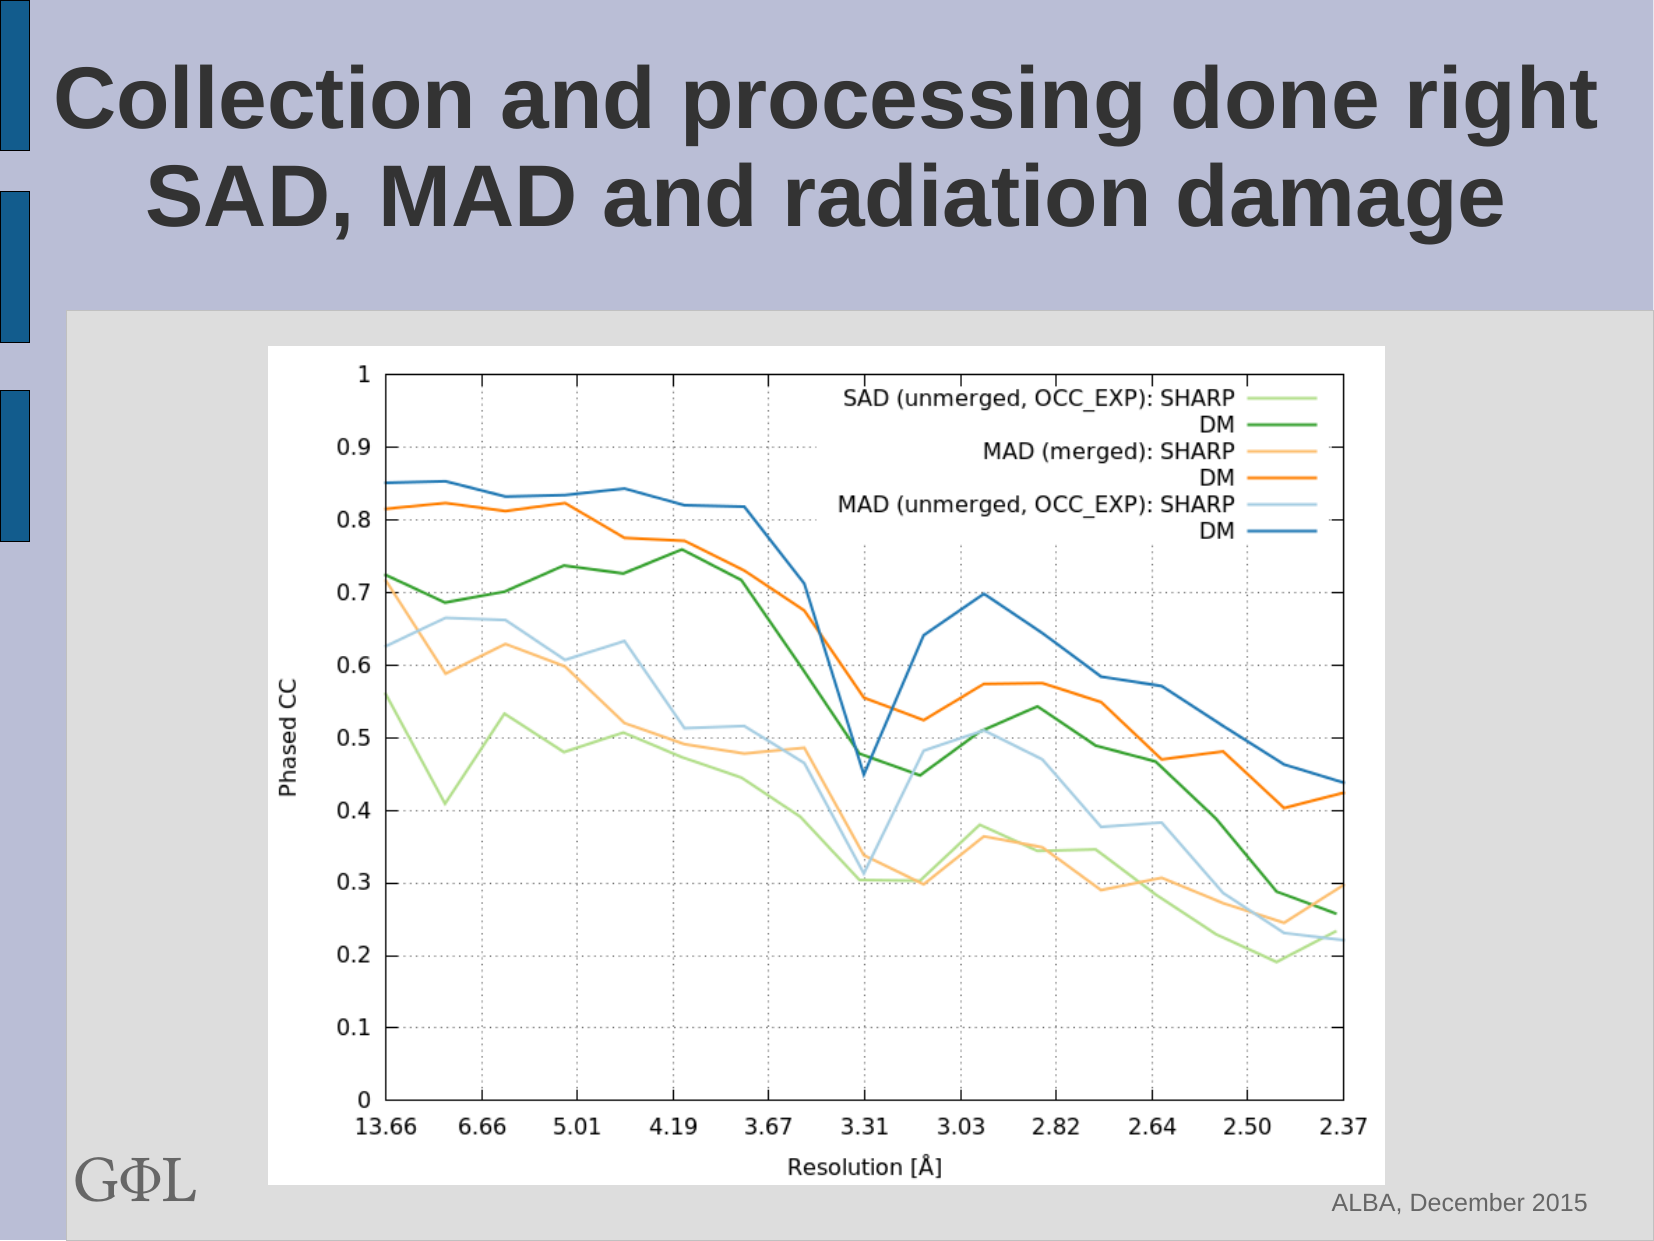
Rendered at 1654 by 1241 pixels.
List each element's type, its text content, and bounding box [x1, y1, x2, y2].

title Collection and processing done right SAD, MAD and radiation damage [23, 43, 1630, 252]
picture [268, 346, 1385, 1185]
